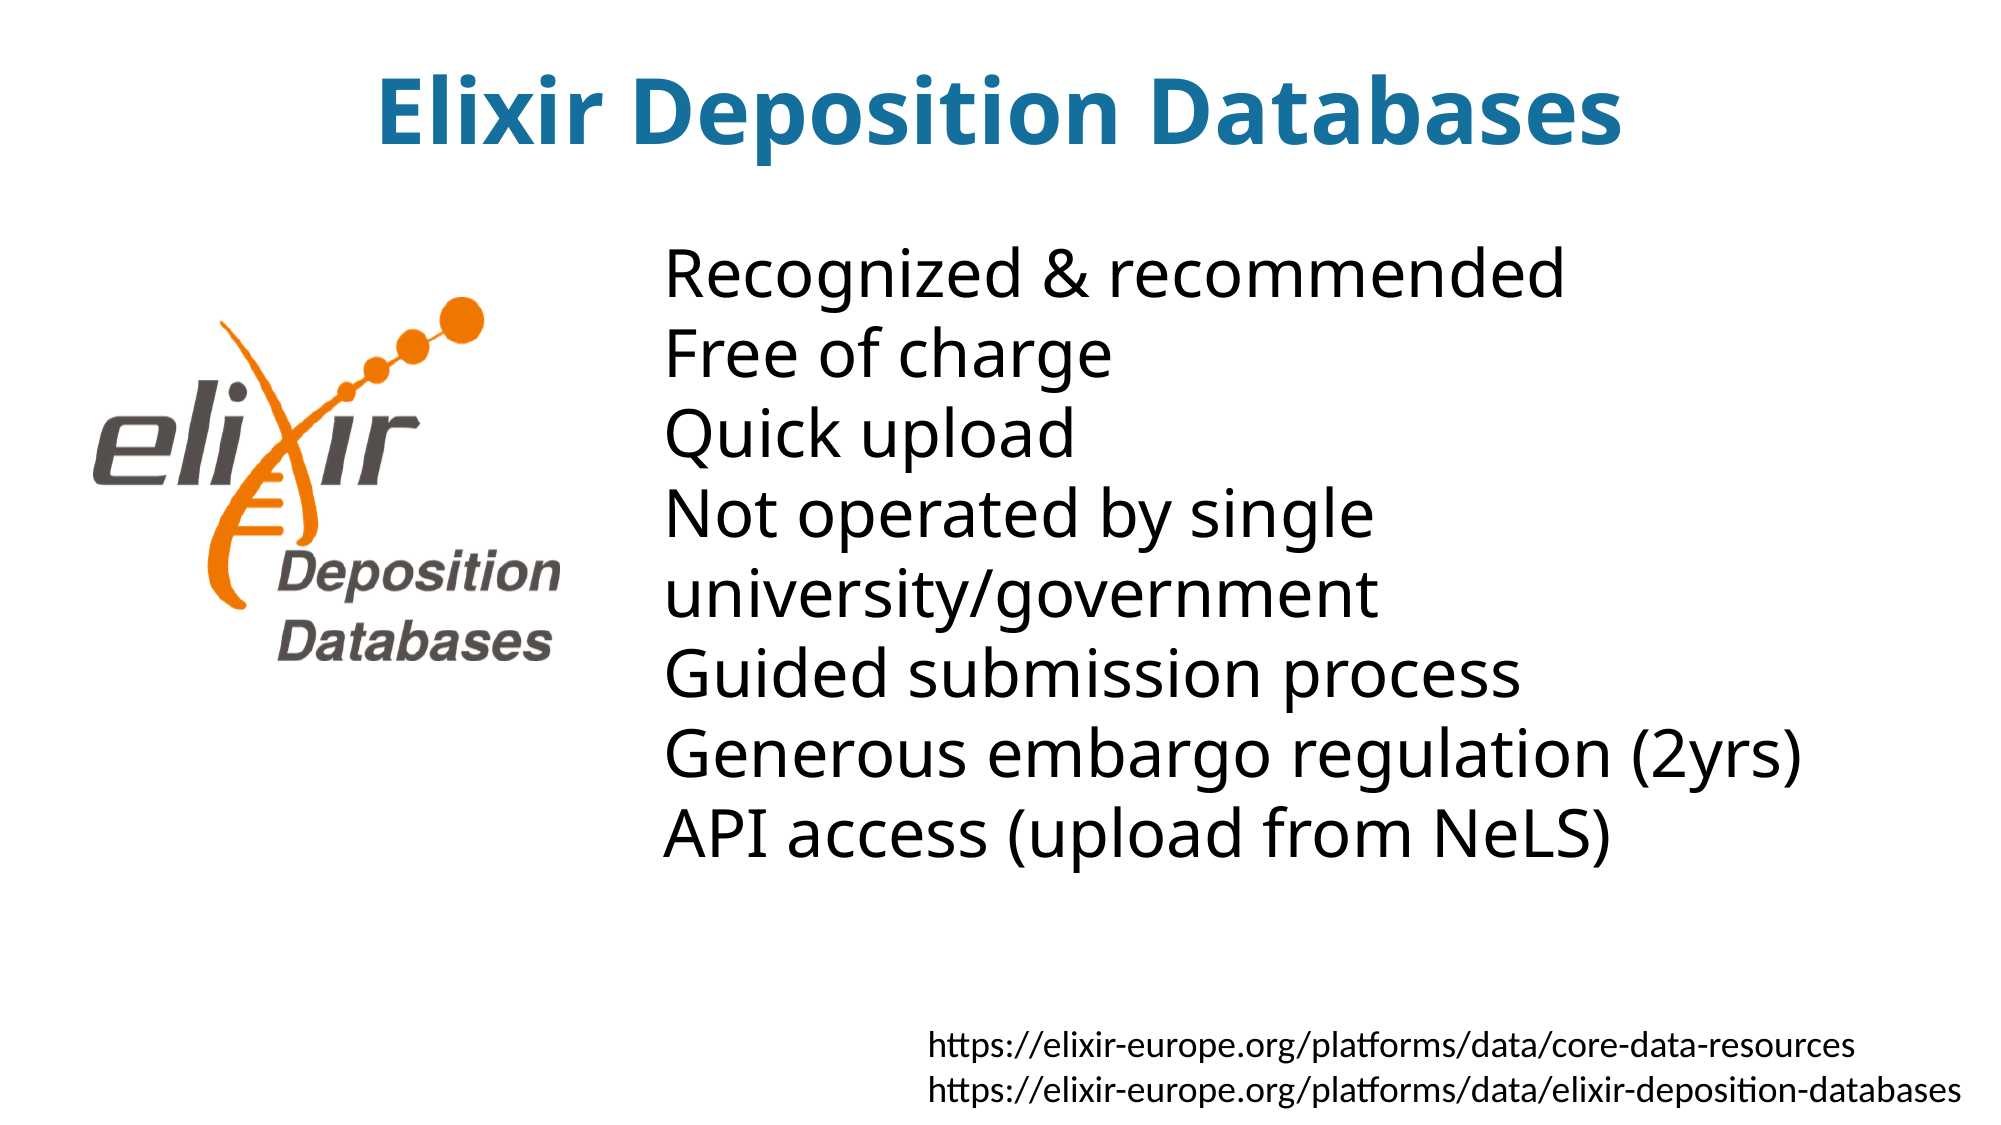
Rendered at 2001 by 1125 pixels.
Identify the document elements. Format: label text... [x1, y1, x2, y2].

picture [86, 287, 580, 672]
text_box Elixir Deposition Databases [137, 5, 1863, 224]
text_box Recognized & recommended Free of charge Quick upload Not operated by single university/government Guided submission process Generous embargo regulation (2yrs) API access (upload from NeLS) [648, 223, 1913, 958]
text_box https://elixir-europe.org/platforms/data/core-data-resources https://elixir-europe.org/platforms/data/elixir-deposition-databases [912, 1012, 2000, 1125]
